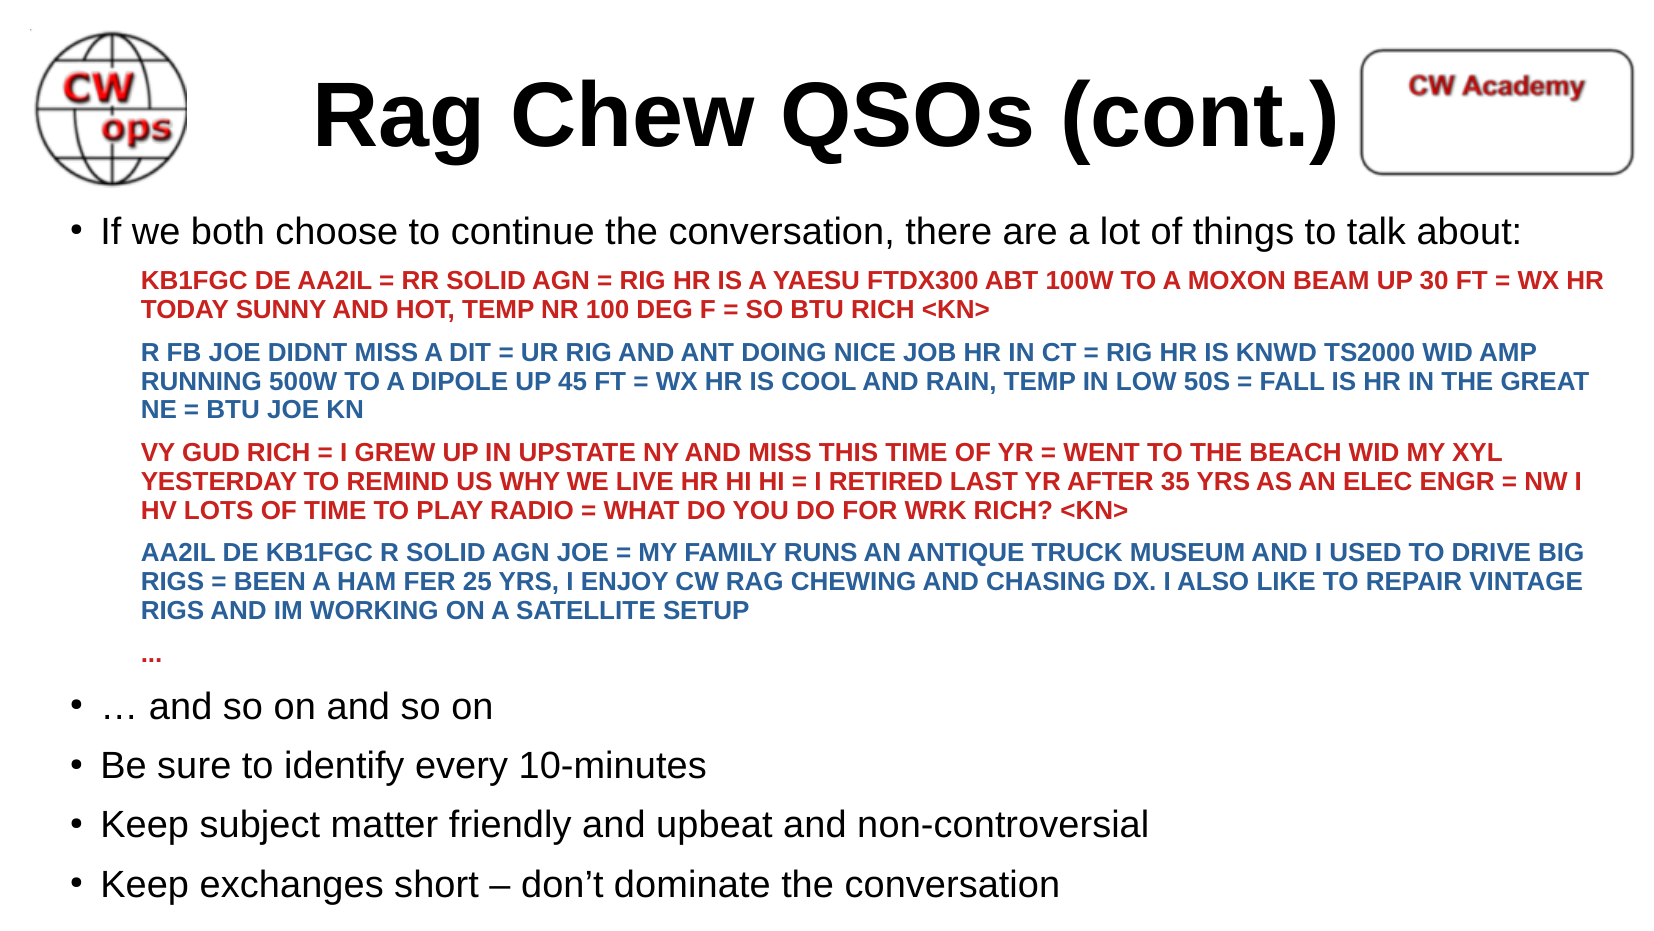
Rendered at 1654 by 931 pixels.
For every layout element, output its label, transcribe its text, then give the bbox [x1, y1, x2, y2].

list If we both choose to continue the conversation, there are a lot of things to talk about: KB1FGC DE AA2IL = RR SOLID AGN = RIG HR IS A YAESU FTDX300 ABT 100W TO A MOXON BEAM UP 30 FT = WX HR TODAY SUNNY AND HOT, TEMP NR 100 DEG F = SO BTU RICH <KN> R FB JOE DIDNT MISS A DIT = UR RIG AND ANT DOING NICE JOB HR IN CT = RIG HR IS KNWD TS2000 WID AMP RUNNING 500W TO A DIPOLE UP 45 FT = WX HR IS COOL AND RAIN, TEMP IN LOW 50S = FALL IS HR IN THE GREAT NE = BTU JOE KN VY GUD RICH = I GREW UP IN UPSTATE NY AND MISS THIS TIME OF YR = WENT TO THE BEACH WID MY XYL YESTERDAY TO REMIND US WHY WE LIVE HR HI HI = I RETIRED LAST YR AFTER 35 YRS AS AN ELEC ENGR = NW I HV LOTS OF TIME TO PLAY RADIO = WHAT DO YOU DO FOR WRK RICH? <KN> AA2IL DE KB1FGC R SOLID AGN JOE = MY FAMILY RUNS AN ANTIQUE TRUCK MUSEUM AND I USED TO DRIVE BIG RIGS = BEEN A HAM FER 25 YRS, I ENJOY CW RAG CHEWING AND CHASING DX. I ALSO LIKE TO REPAIR VINTAGE RIGS AND IM WORKING ON A SATELLITE SETUP ... … and so on and so on Be sure to identify every 10-minutes Keep subject matter friendly and upbeat and non-controversial Keep exchanges short – don’t dominate the conversation [60, 210, 1609, 912]
picture [1571, 37, 1640, 186]
title Rag Chew QSOs (cont.) [82, 37, 1571, 193]
picture [30, 29, 187, 194]
